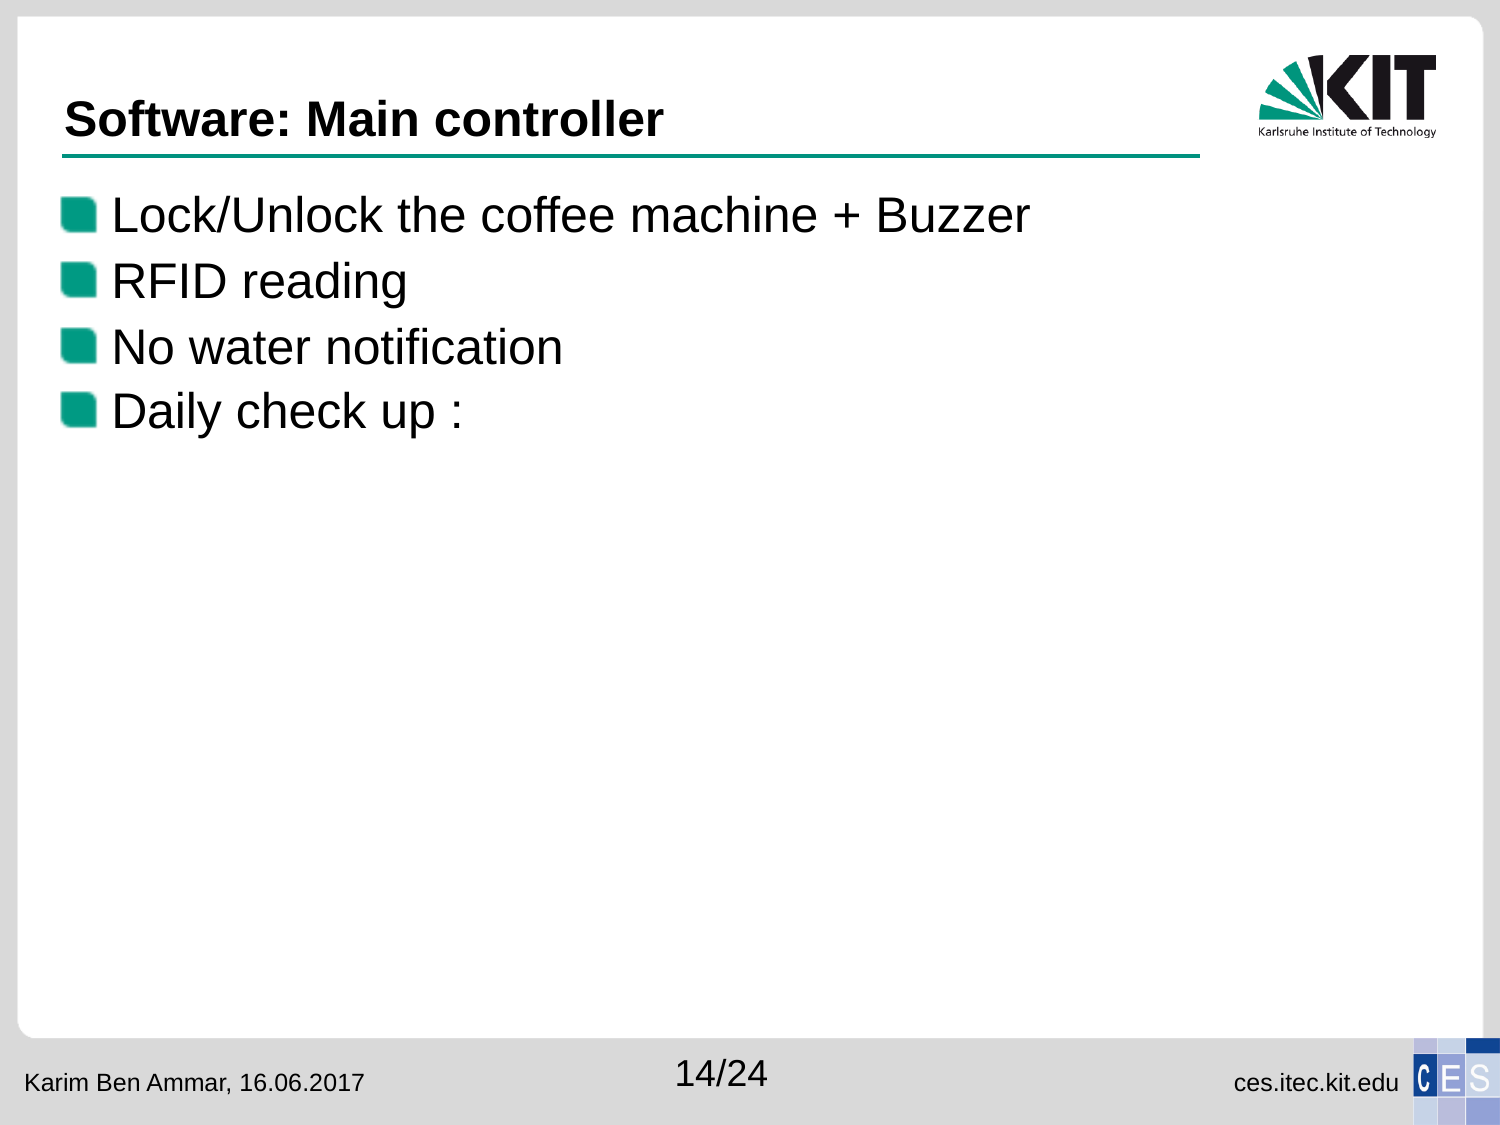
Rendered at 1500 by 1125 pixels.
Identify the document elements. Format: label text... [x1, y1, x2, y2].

title Software: Main controller [64, 54, 1198, 147]
picture [0, 0, 1500, 1125]
text_box Lock/Unlock the coffee machine + Buzzer RFID reading No water notification Daily check up : [45, 179, 1456, 1021]
text_box 14/24 [659, 1045, 783, 1117]
